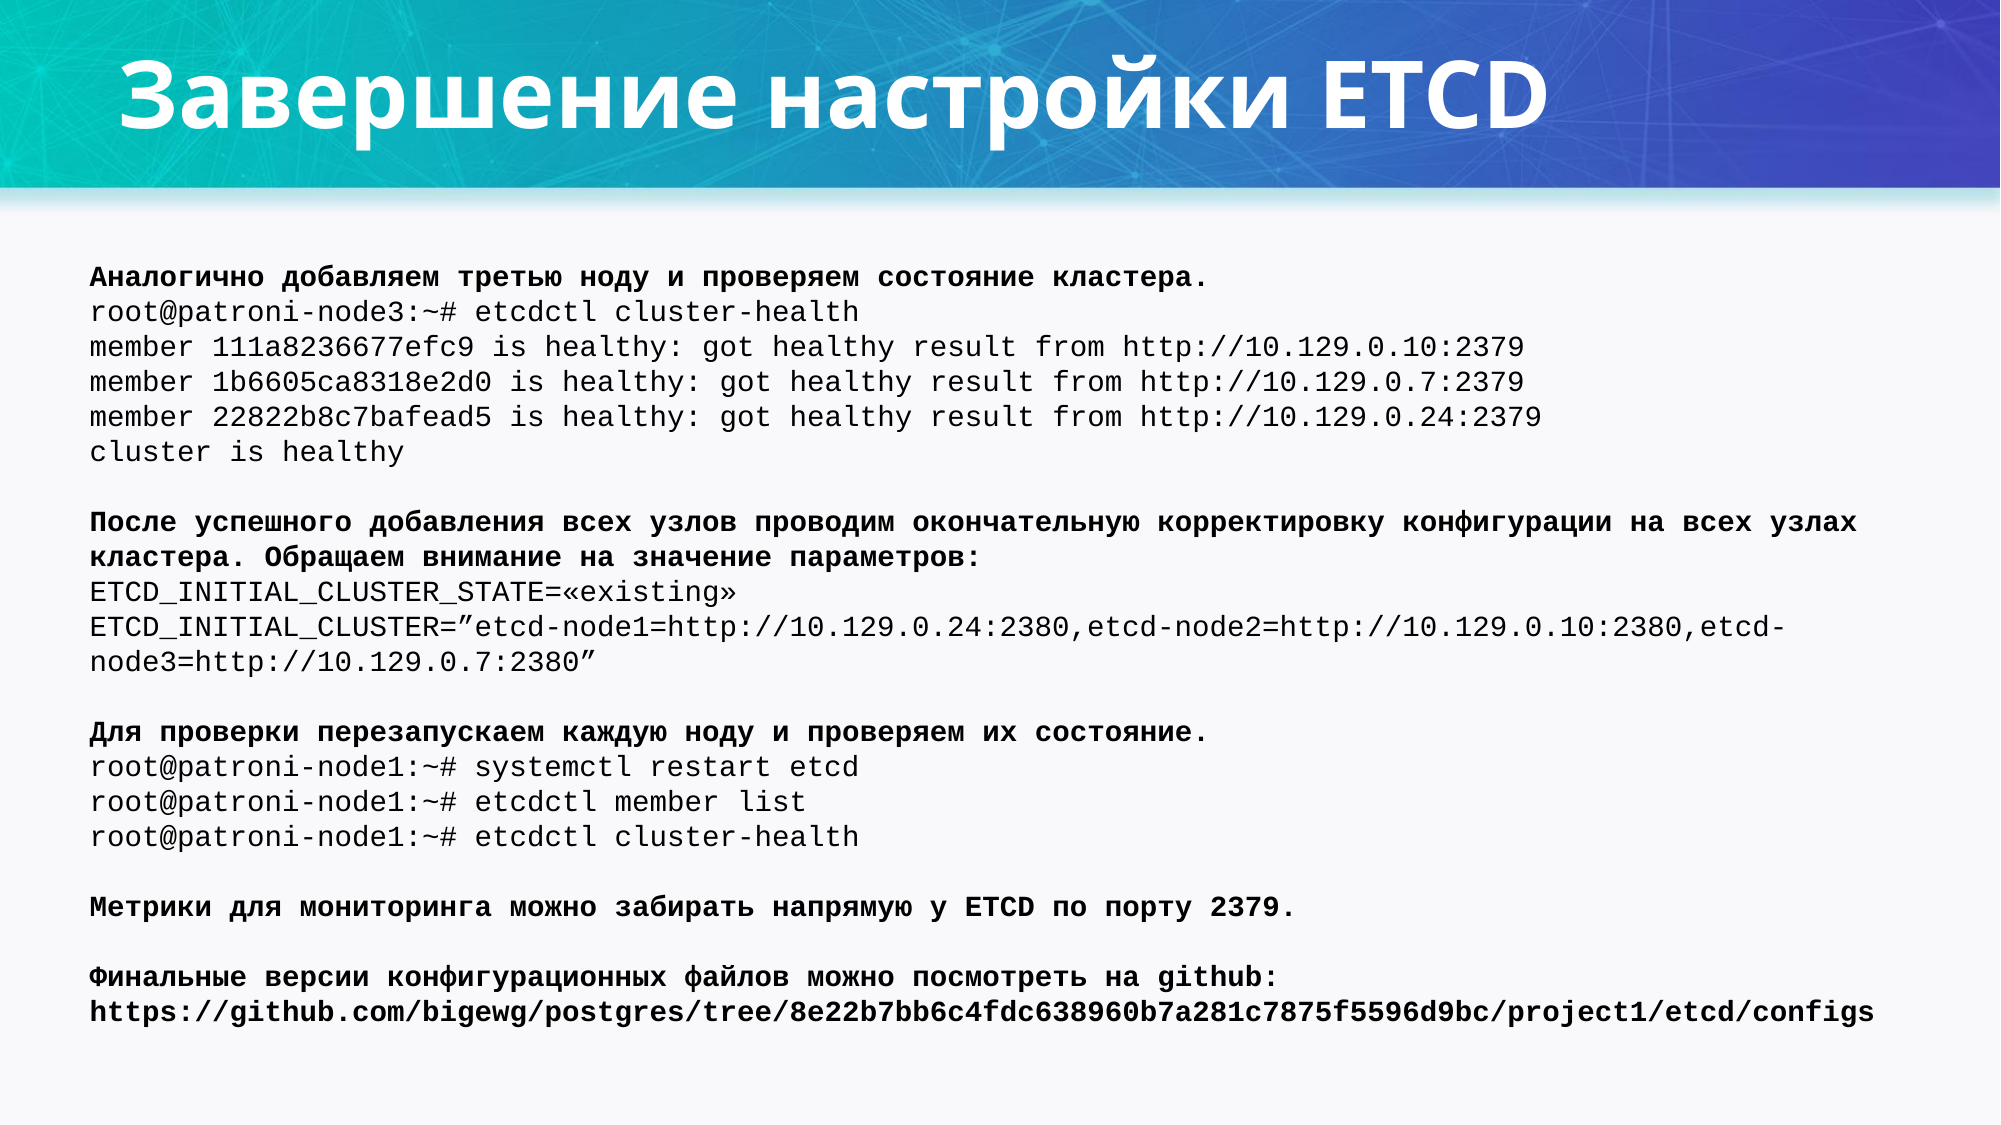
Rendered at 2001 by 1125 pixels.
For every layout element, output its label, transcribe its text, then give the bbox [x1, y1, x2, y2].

text_box Завершение настройки ETCD [1004, 87, 1024, 118]
text_box Завершение настройки ETCD [370, 87, 390, 118]
picture [0, 0, 2000, 1125]
text_box Аналогично добавляем третью ноду и проверяем состояние кластера. root@patroni-node3:~# etcdctl cluster-health member 111a8236677efc9 is healthy: got healthy result from http://10.129.0.10:2379 member 1b6605ca8318e2d0 is healthy: got healthy result from http://10.129.0.7:2379 member 22822b8c7bafead5 is healthy: got healthy result from http://10.129.0.24:2379 cluster is healthy После успешного добавления всех узлов проводим окончательную корректировку конфигурации на всех узлах кластера. Обращаем внимание на значение параметров: ETCD_INITIAL_CLUSTER_STATE=«existing» ETCD_INITIAL_CLUSTER=”etcd-node1=http://10.129.0.24:2380,etcd-node2=http://10.129.0.10:2380,etcd-node3=http://10.129.0.7:2380” Для проверки перезапускаем каждую ноду и проверяем их состояние. root@patroni-node1:~# systemctl restart etcd root@patroni-node1:~# etcdctl member list root@patroni-node1:~# etcdctl cluster-health Метрики для мониторинга можно забирать напрямую у ETCD по порту 2379. Финальные версии конфигурационных файлов можно посмотреть на github: https://github.com/bigewg/postgres/tree/8e22b7bb6c4fdc638960b7a281c7875f5596d9bc/project1/etcd/configs [74, 242, 1993, 1042]
text_box Завершение настройки ETCD [117, 57, 1882, 140]
